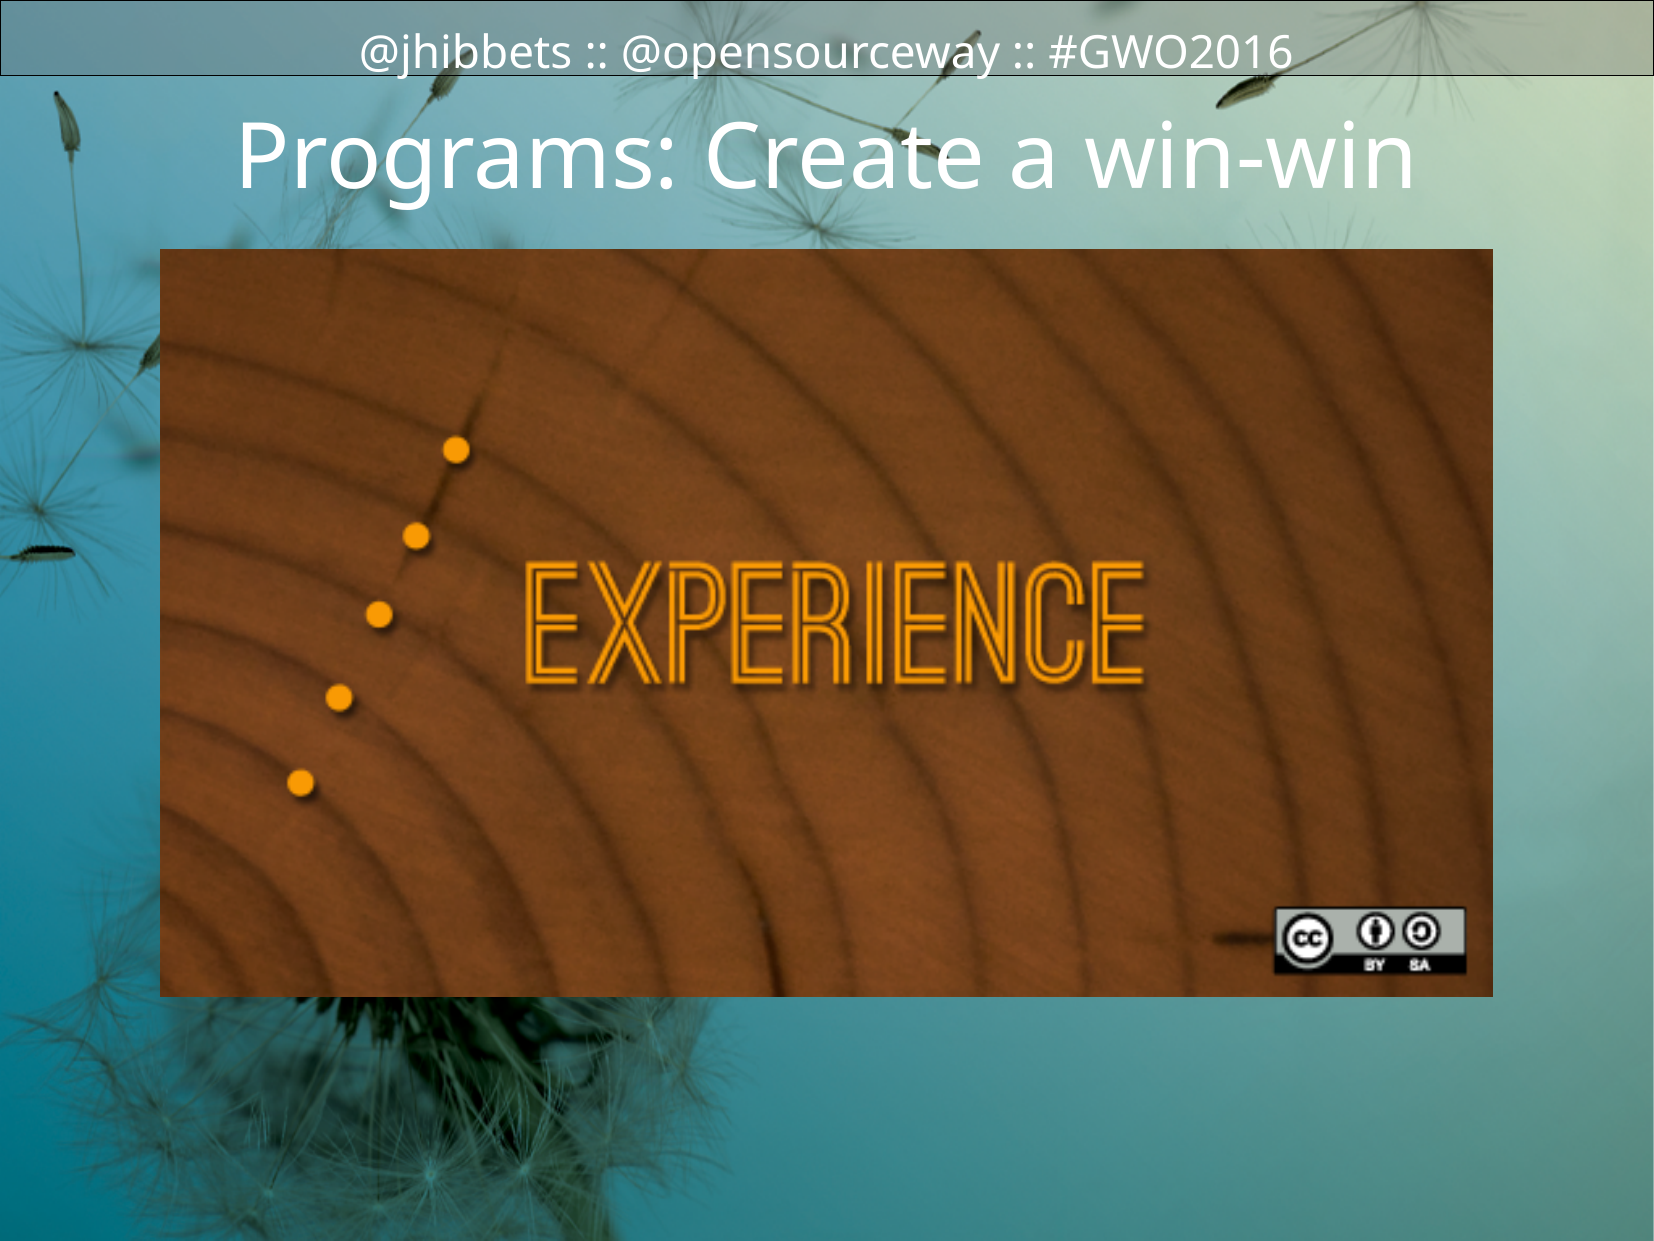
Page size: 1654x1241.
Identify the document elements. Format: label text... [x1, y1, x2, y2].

picture [0, 76, 1654, 1241]
title Programs: Create a win-win [82, 49, 1571, 257]
